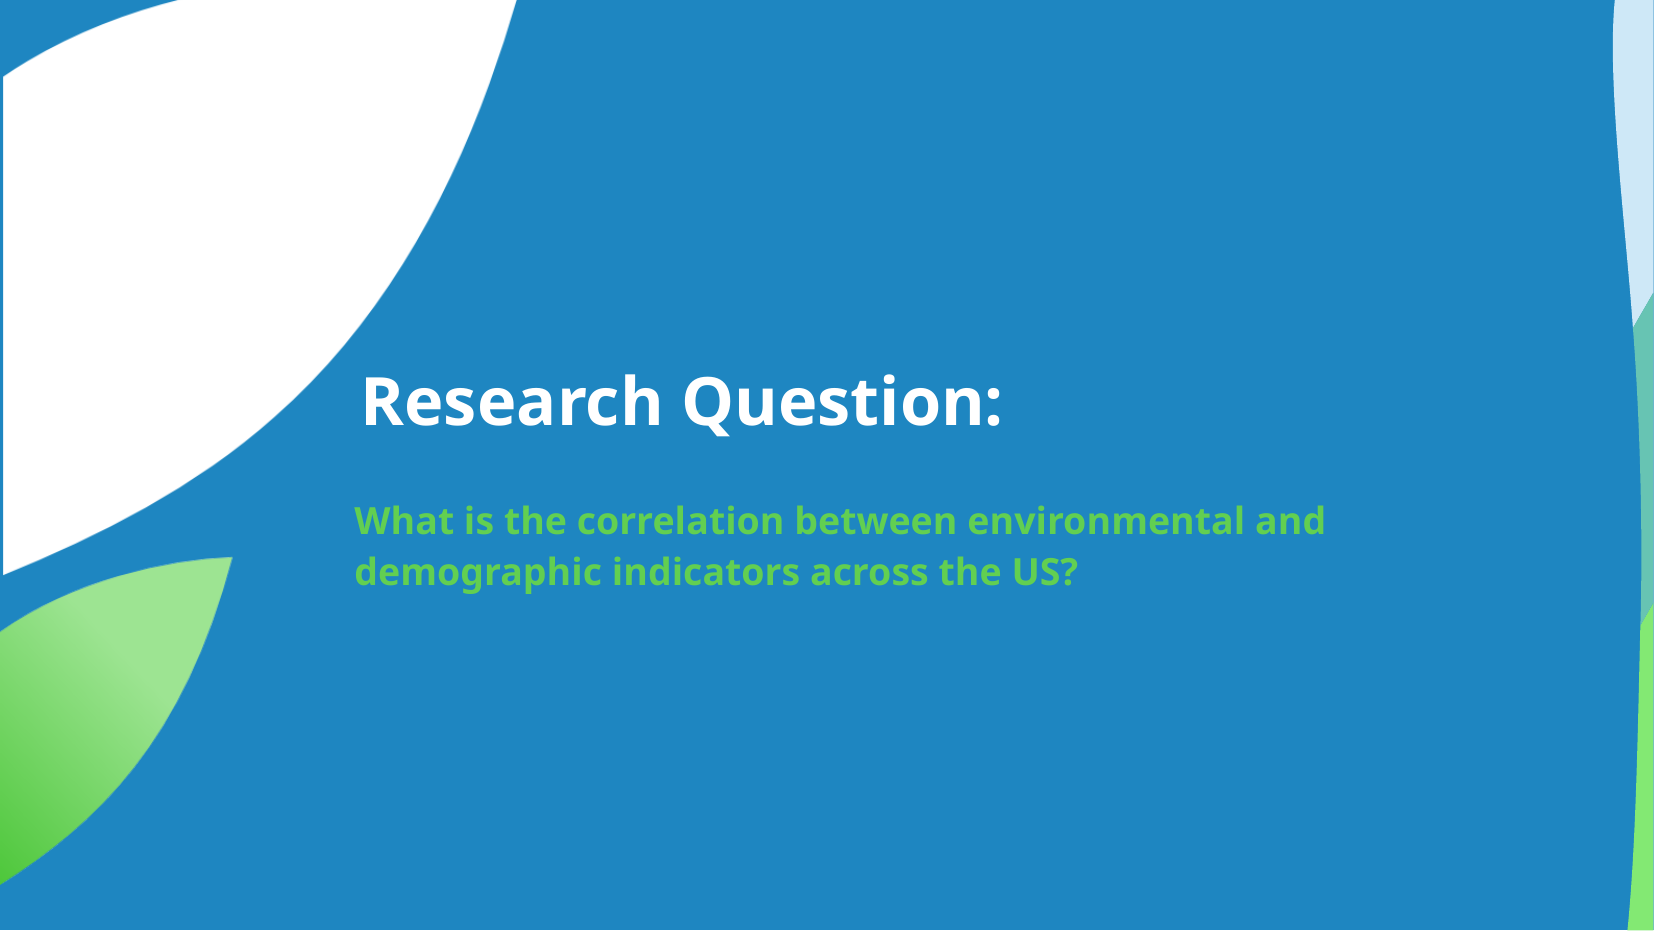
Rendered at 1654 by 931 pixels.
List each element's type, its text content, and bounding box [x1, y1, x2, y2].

text_box Research Question: [360, 358, 1276, 439]
text_box What is the correlation between environmental and demographic indicators across the US? [339, 487, 1538, 605]
picture [0, 0, 517, 885]
